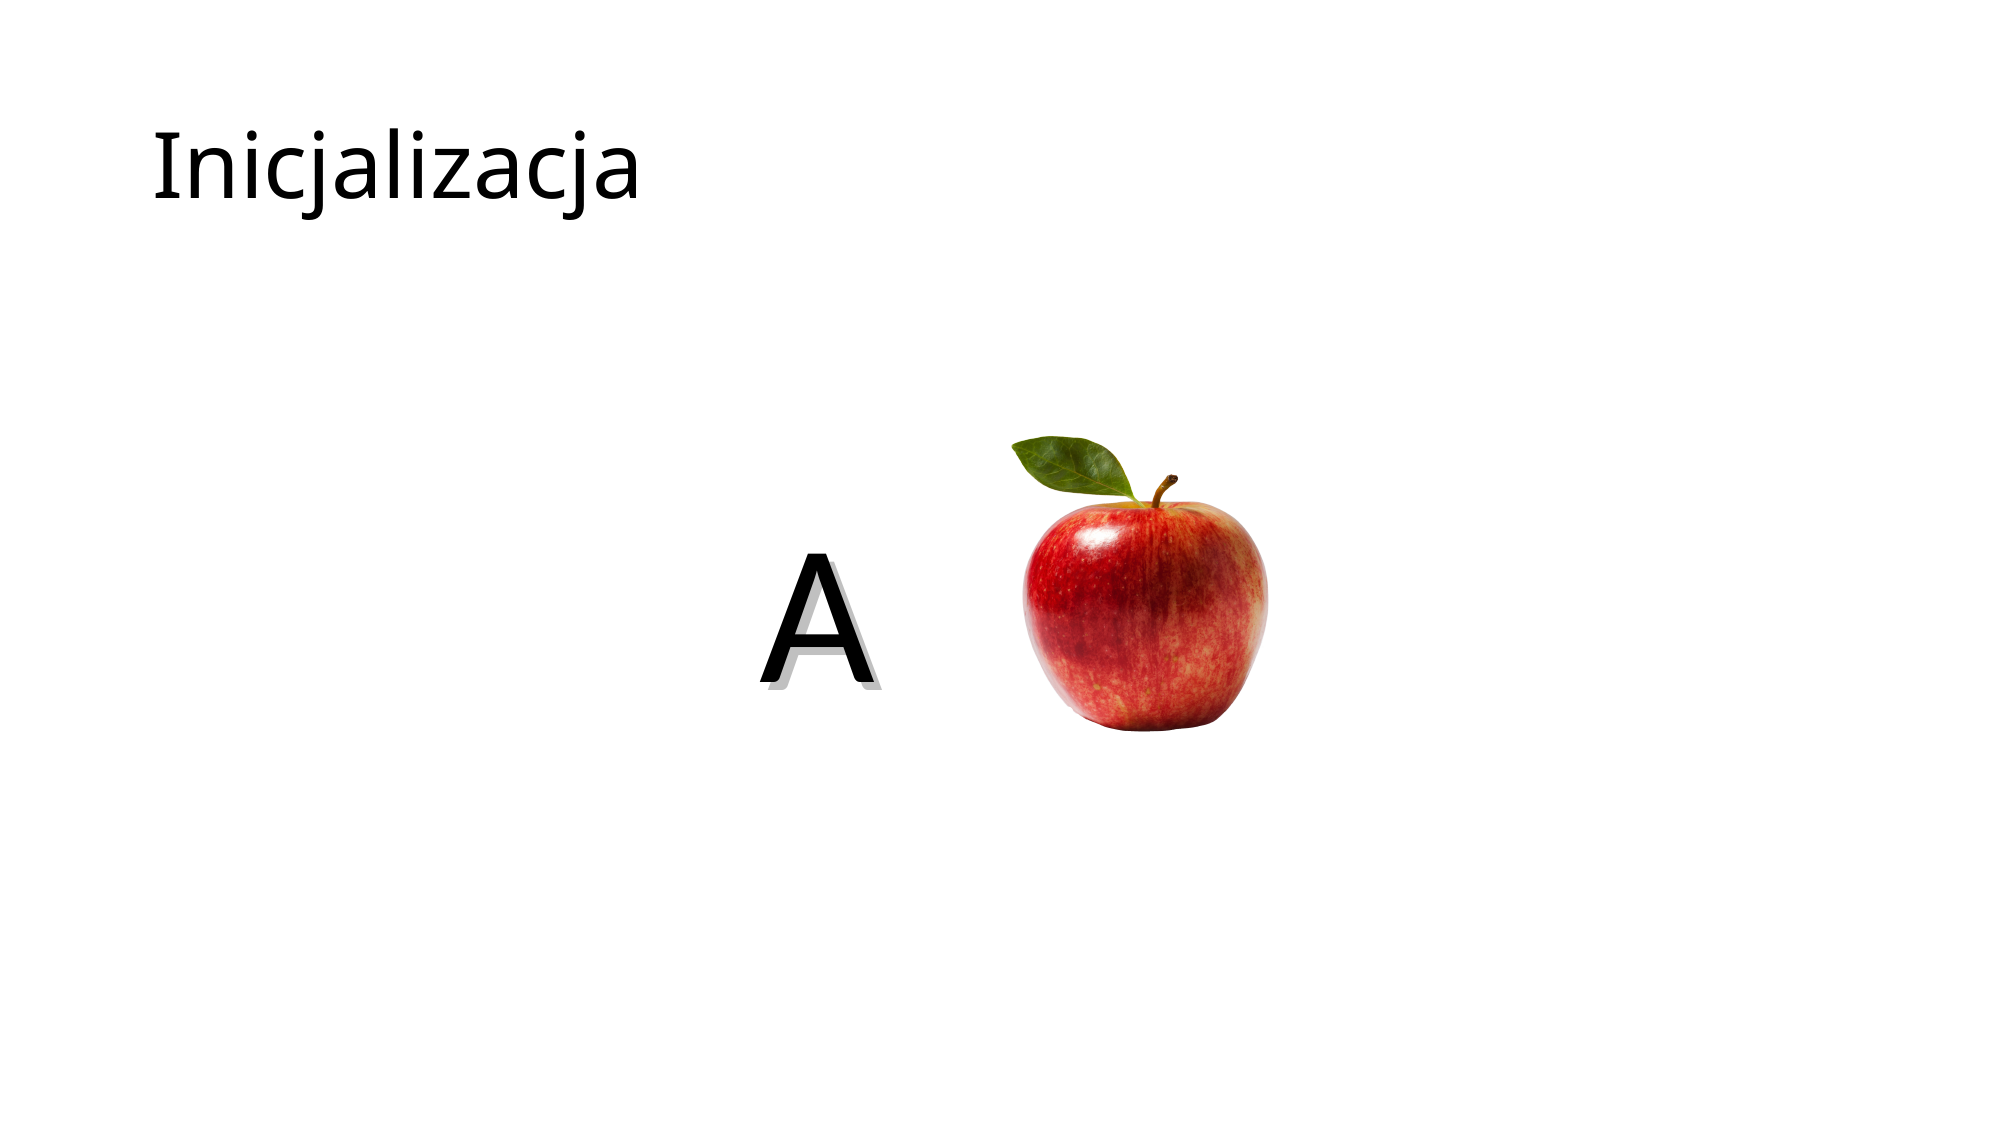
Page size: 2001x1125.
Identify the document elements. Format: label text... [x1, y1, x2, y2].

text_box A [744, 475, 915, 730]
picture [999, 425, 1278, 732]
title Inicjalizacja [137, 59, 1863, 278]
